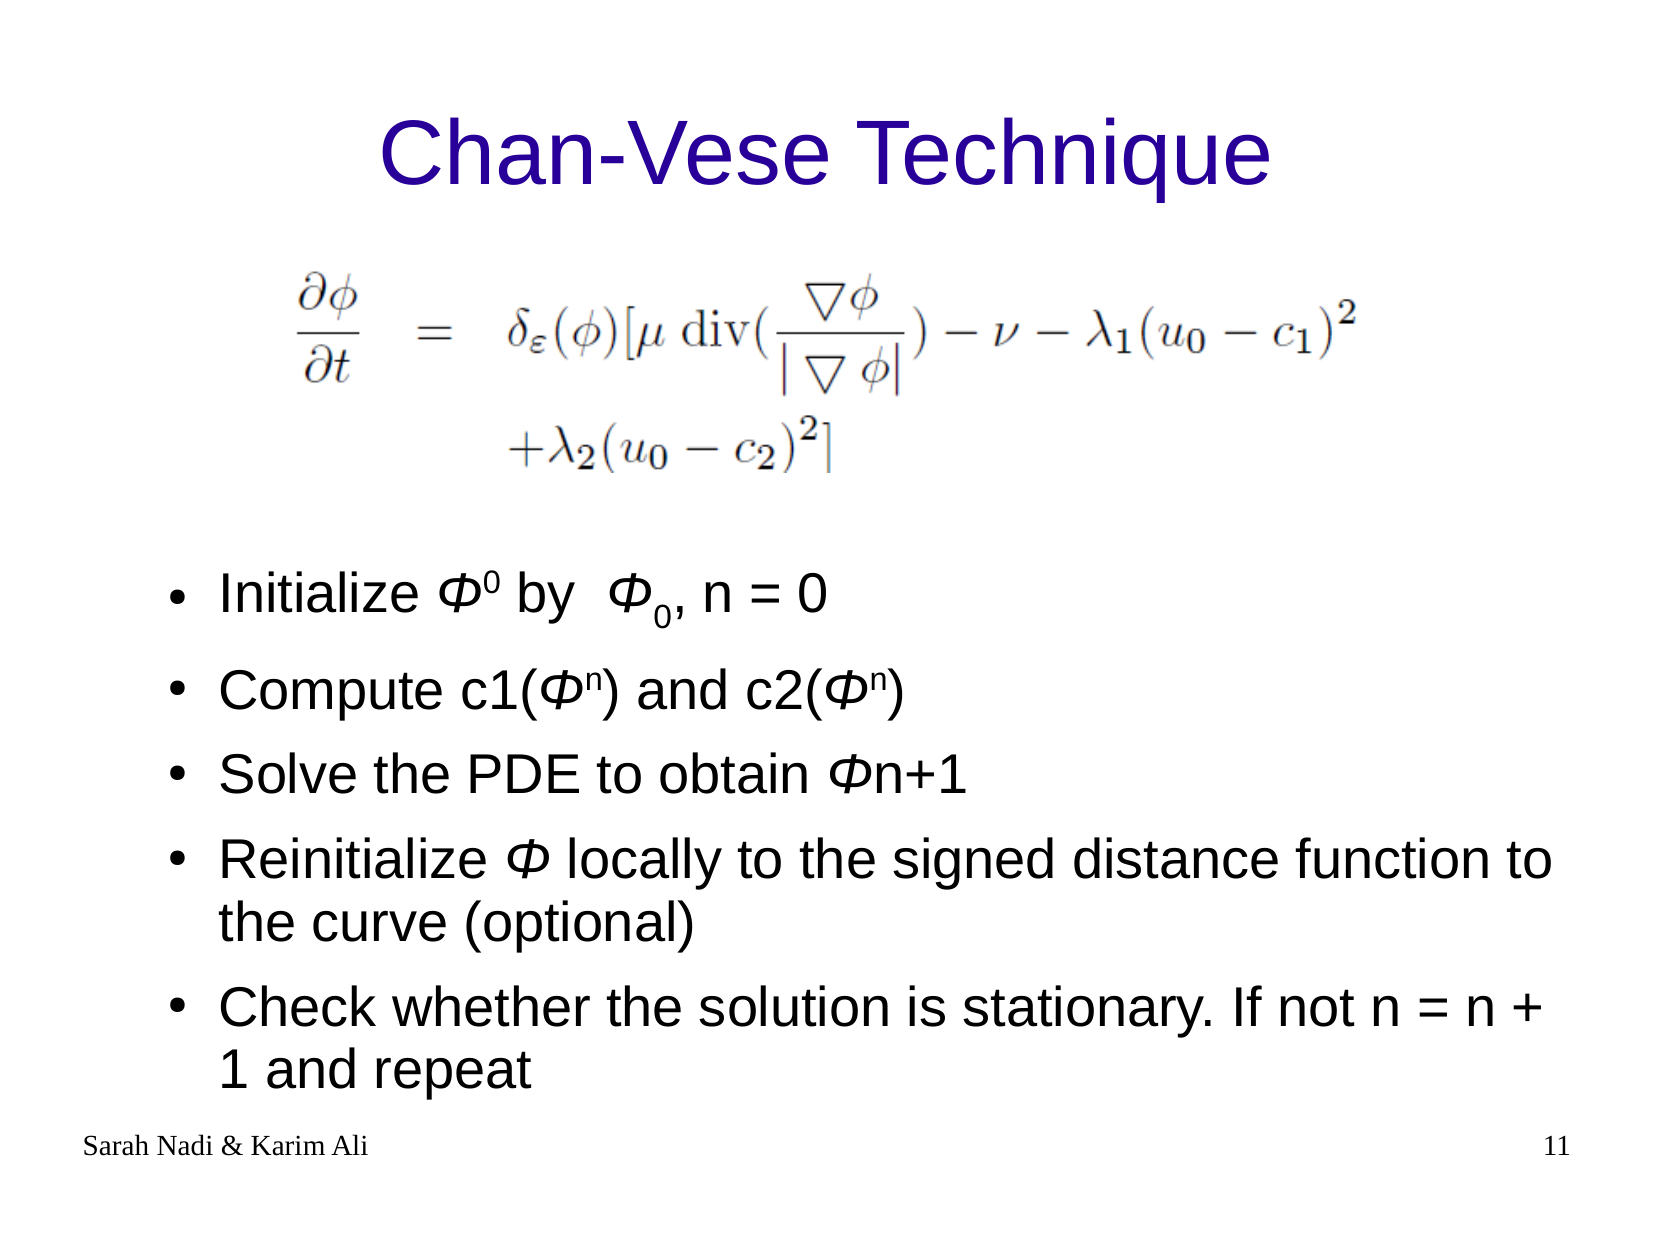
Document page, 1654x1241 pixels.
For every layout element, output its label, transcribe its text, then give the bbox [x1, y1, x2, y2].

list Initialize Φ0 by Φ0, n = 0 Compute c1(Φn) and c2(Φn) Solve the PDE to obtain Φn+1 Reinitialize Φ locally to the signed distance function to the curve (optional) Check whether the solution is stationary. If not n = n + 1 and repeat [82, 290, 1571, 1109]
picture [289, 265, 1364, 473]
title Chan-Vese Technique [82, 49, 1571, 257]
